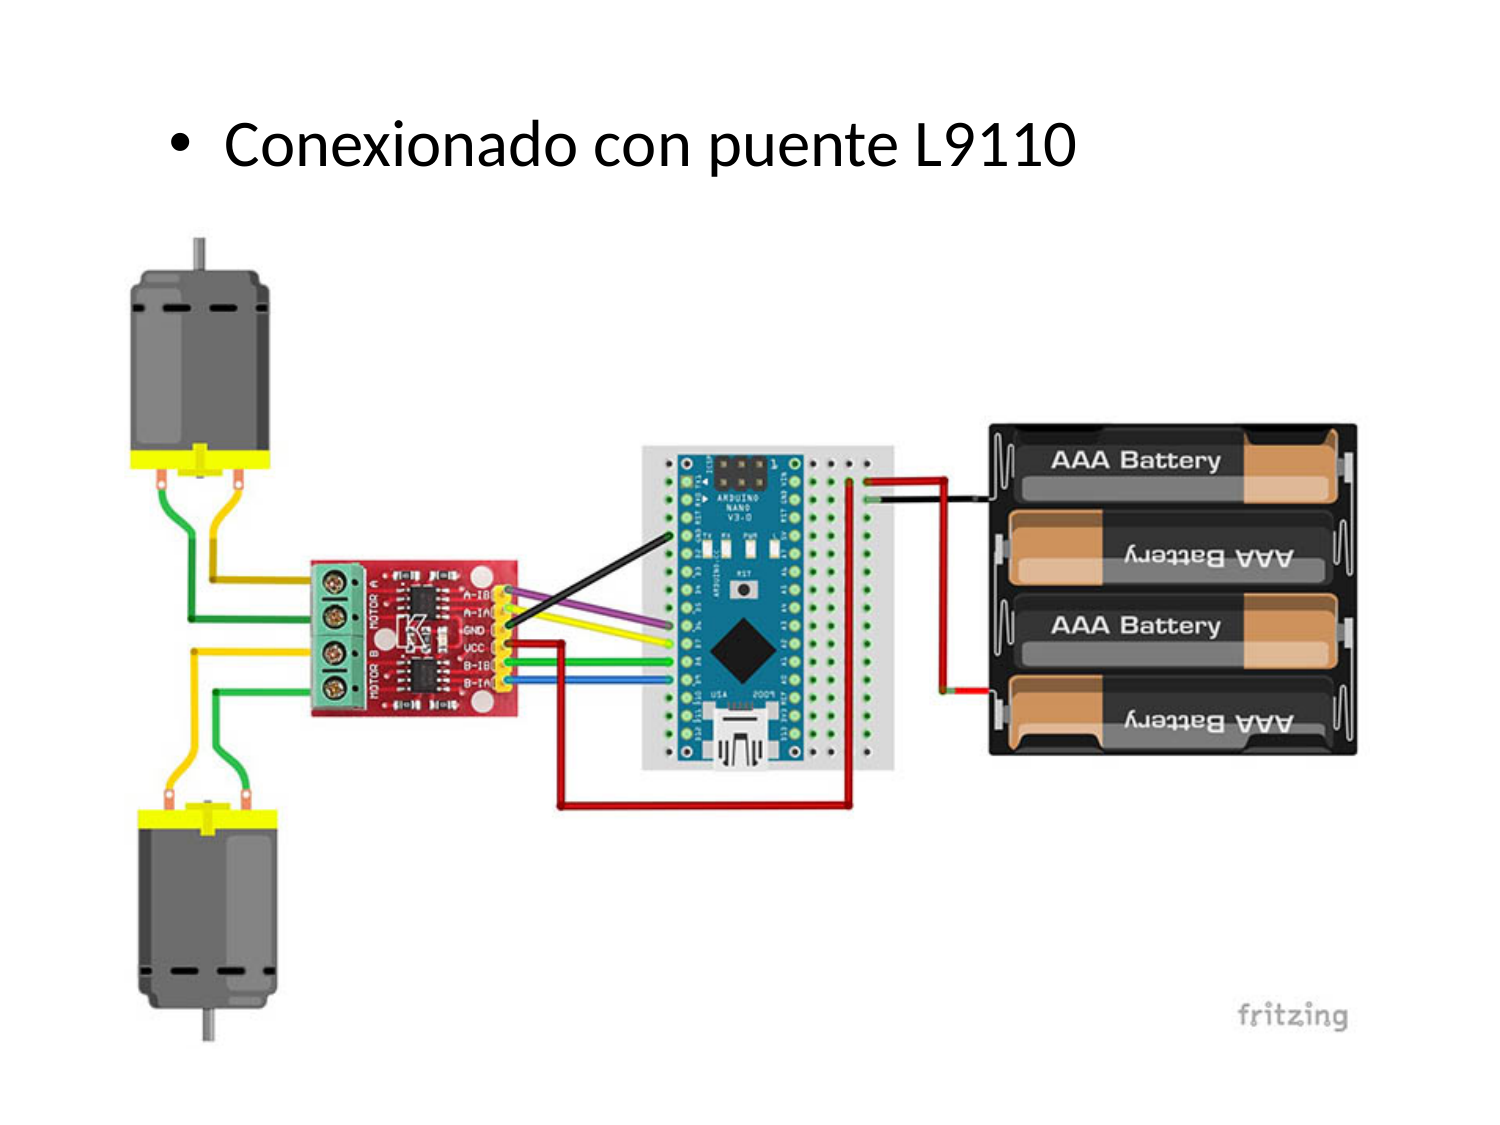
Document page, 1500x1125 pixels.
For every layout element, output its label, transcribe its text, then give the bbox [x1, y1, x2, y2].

picture [112, 227, 1370, 1049]
text_box Conexionado con puente L9110 [153, 101, 1288, 197]
